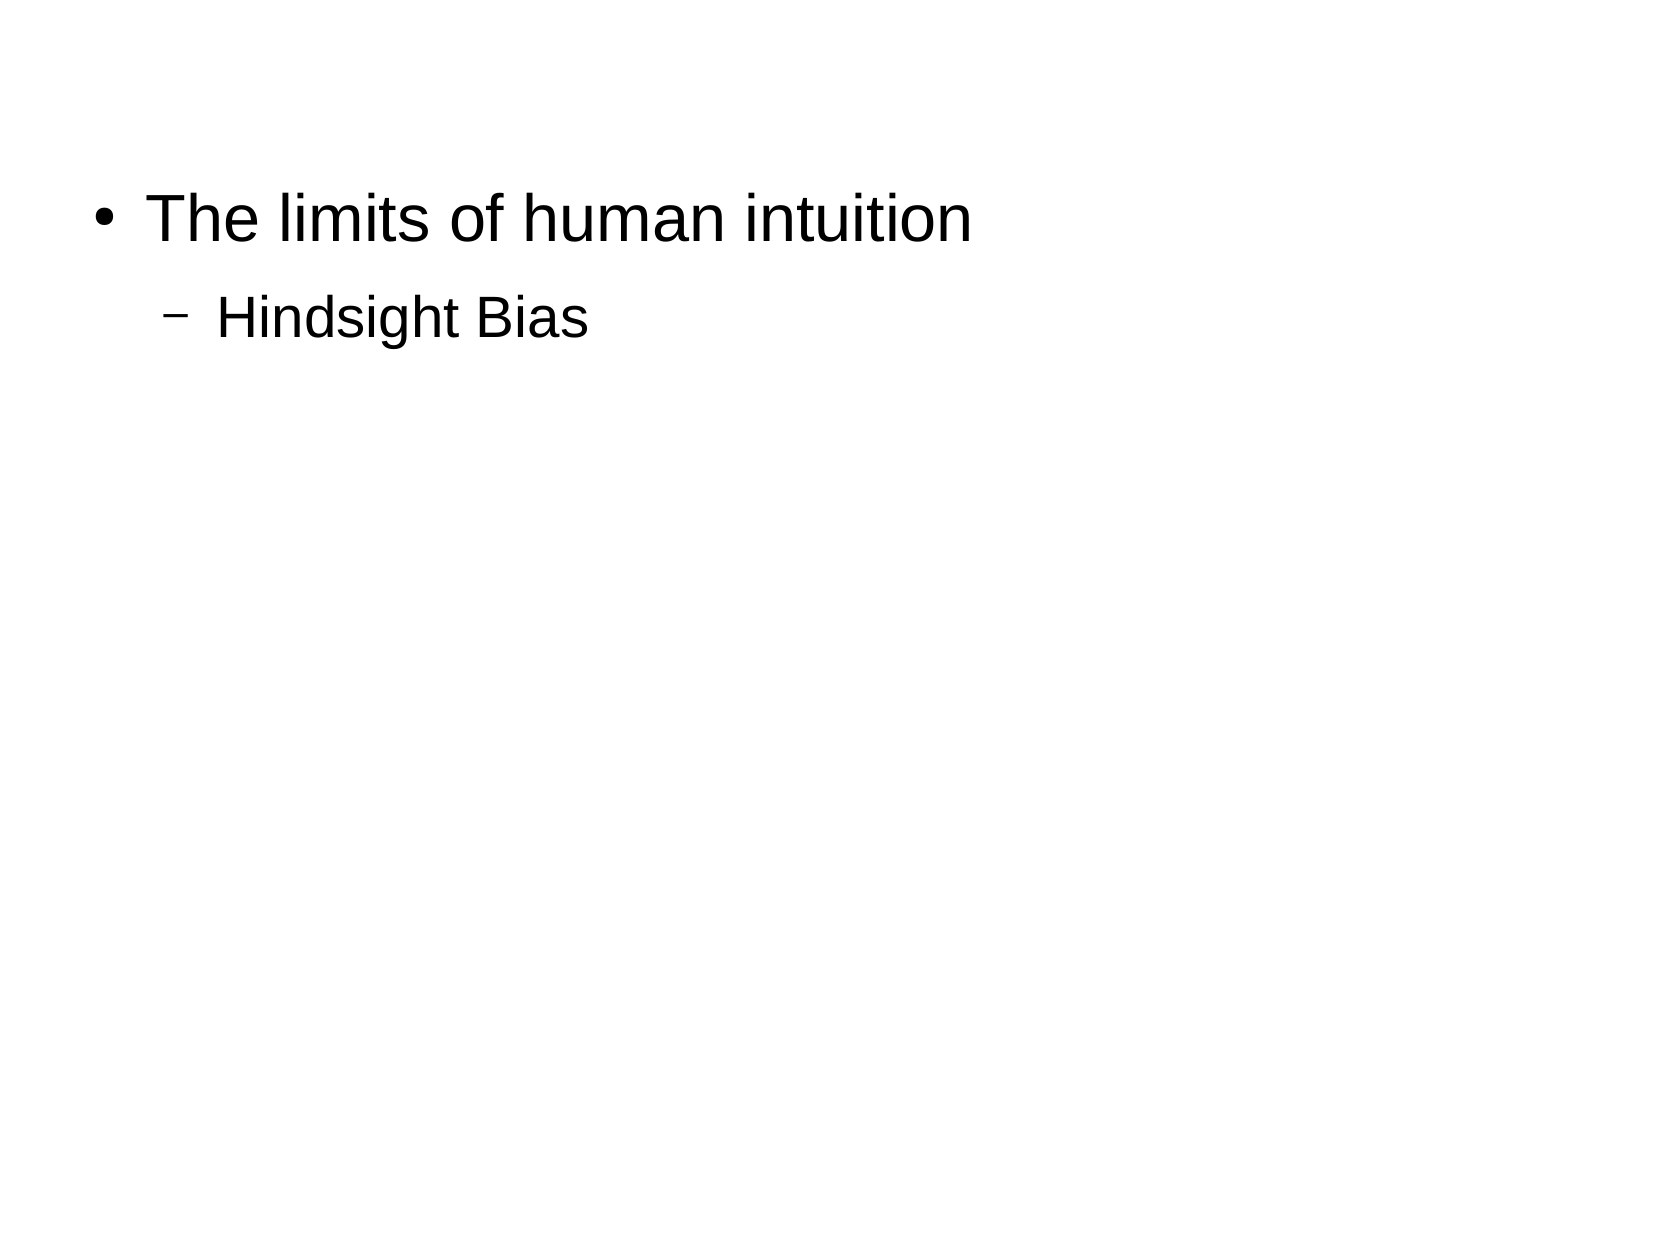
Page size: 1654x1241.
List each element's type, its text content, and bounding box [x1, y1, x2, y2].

list The limits of human intuition Hindsight Bias [75, 180, 1564, 1241]
